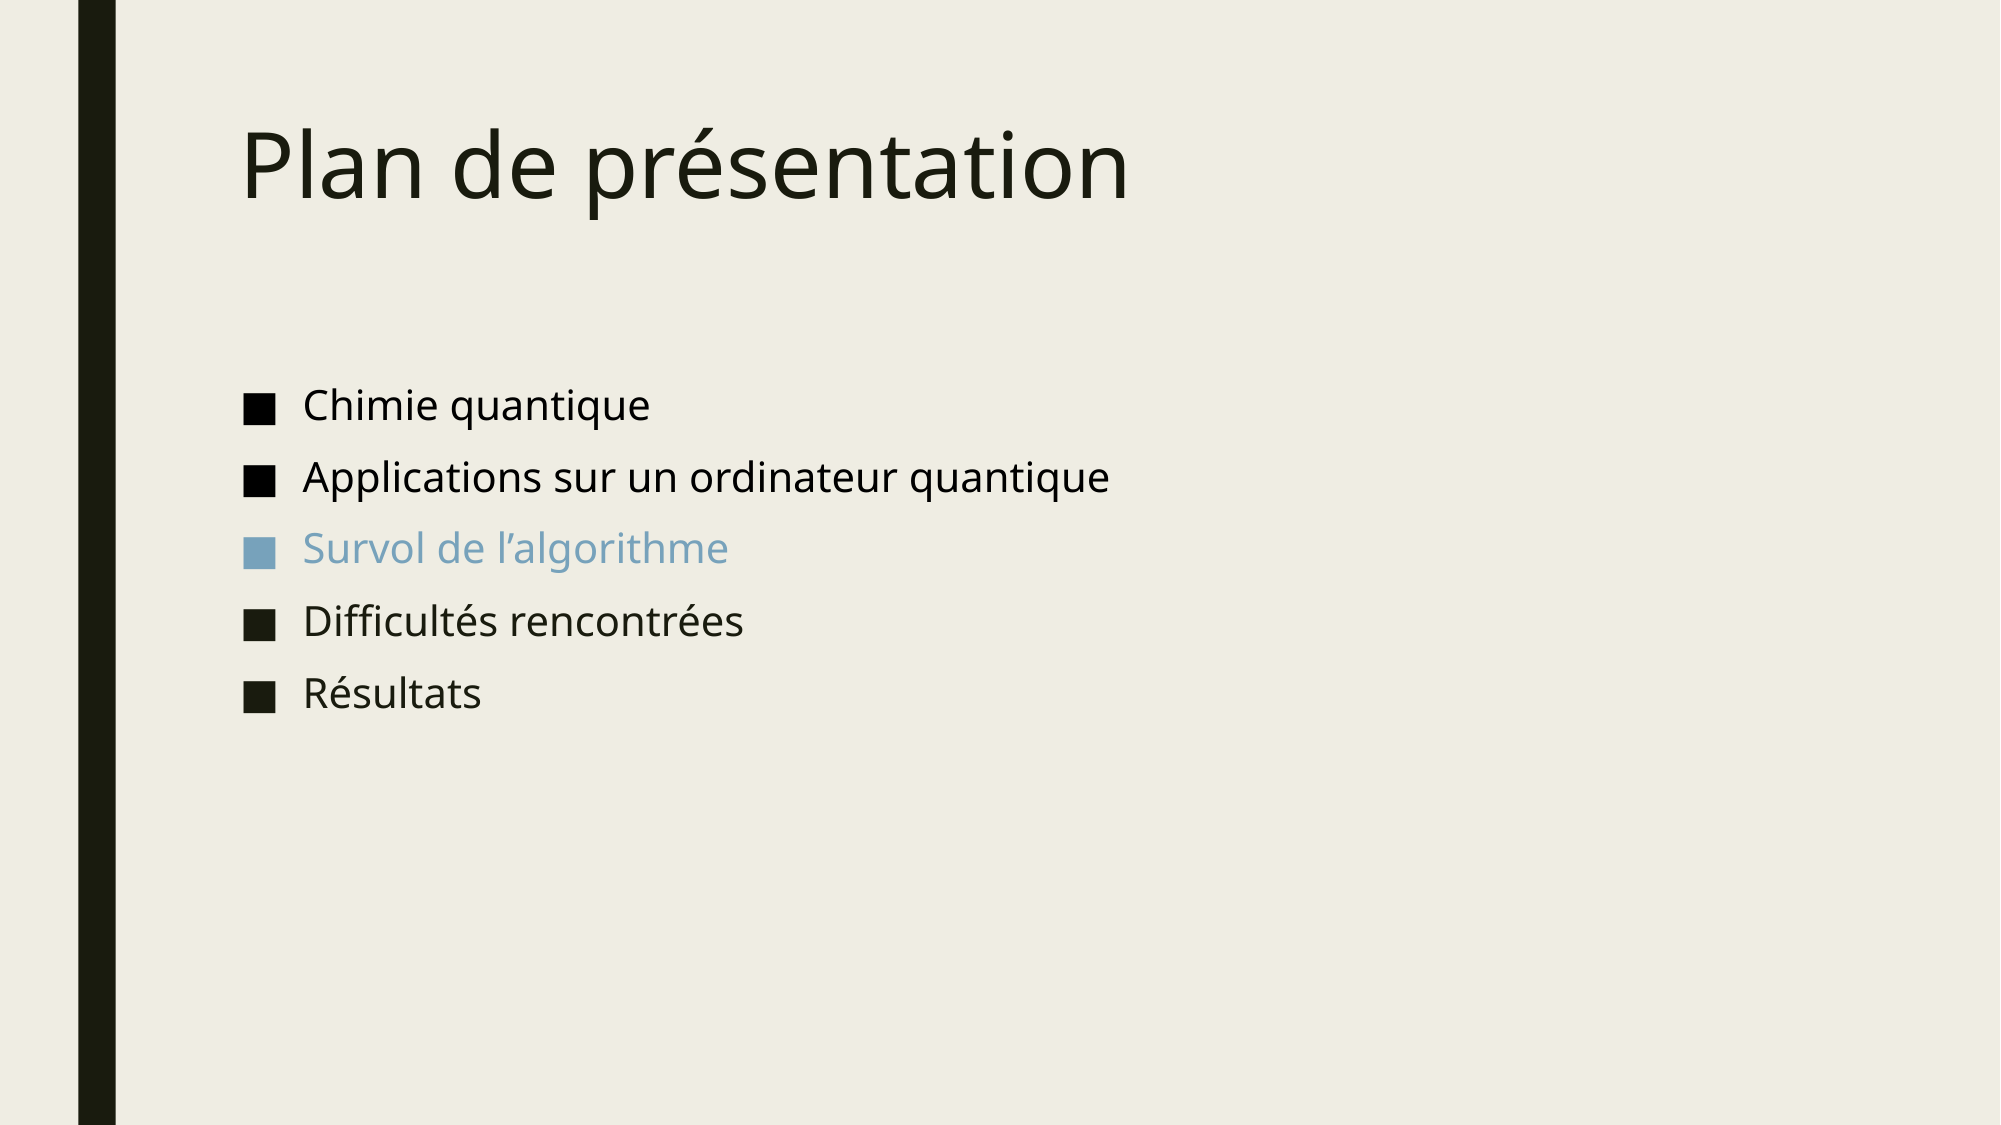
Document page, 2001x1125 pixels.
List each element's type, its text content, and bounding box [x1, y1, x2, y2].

title Plan de présentation [225, 112, 1800, 243]
text_box Chimie quantique Applications sur un ordinateur quantique Survol de l’algorithme Difficultés rencontrées Résultats [225, 375, 1800, 963]
